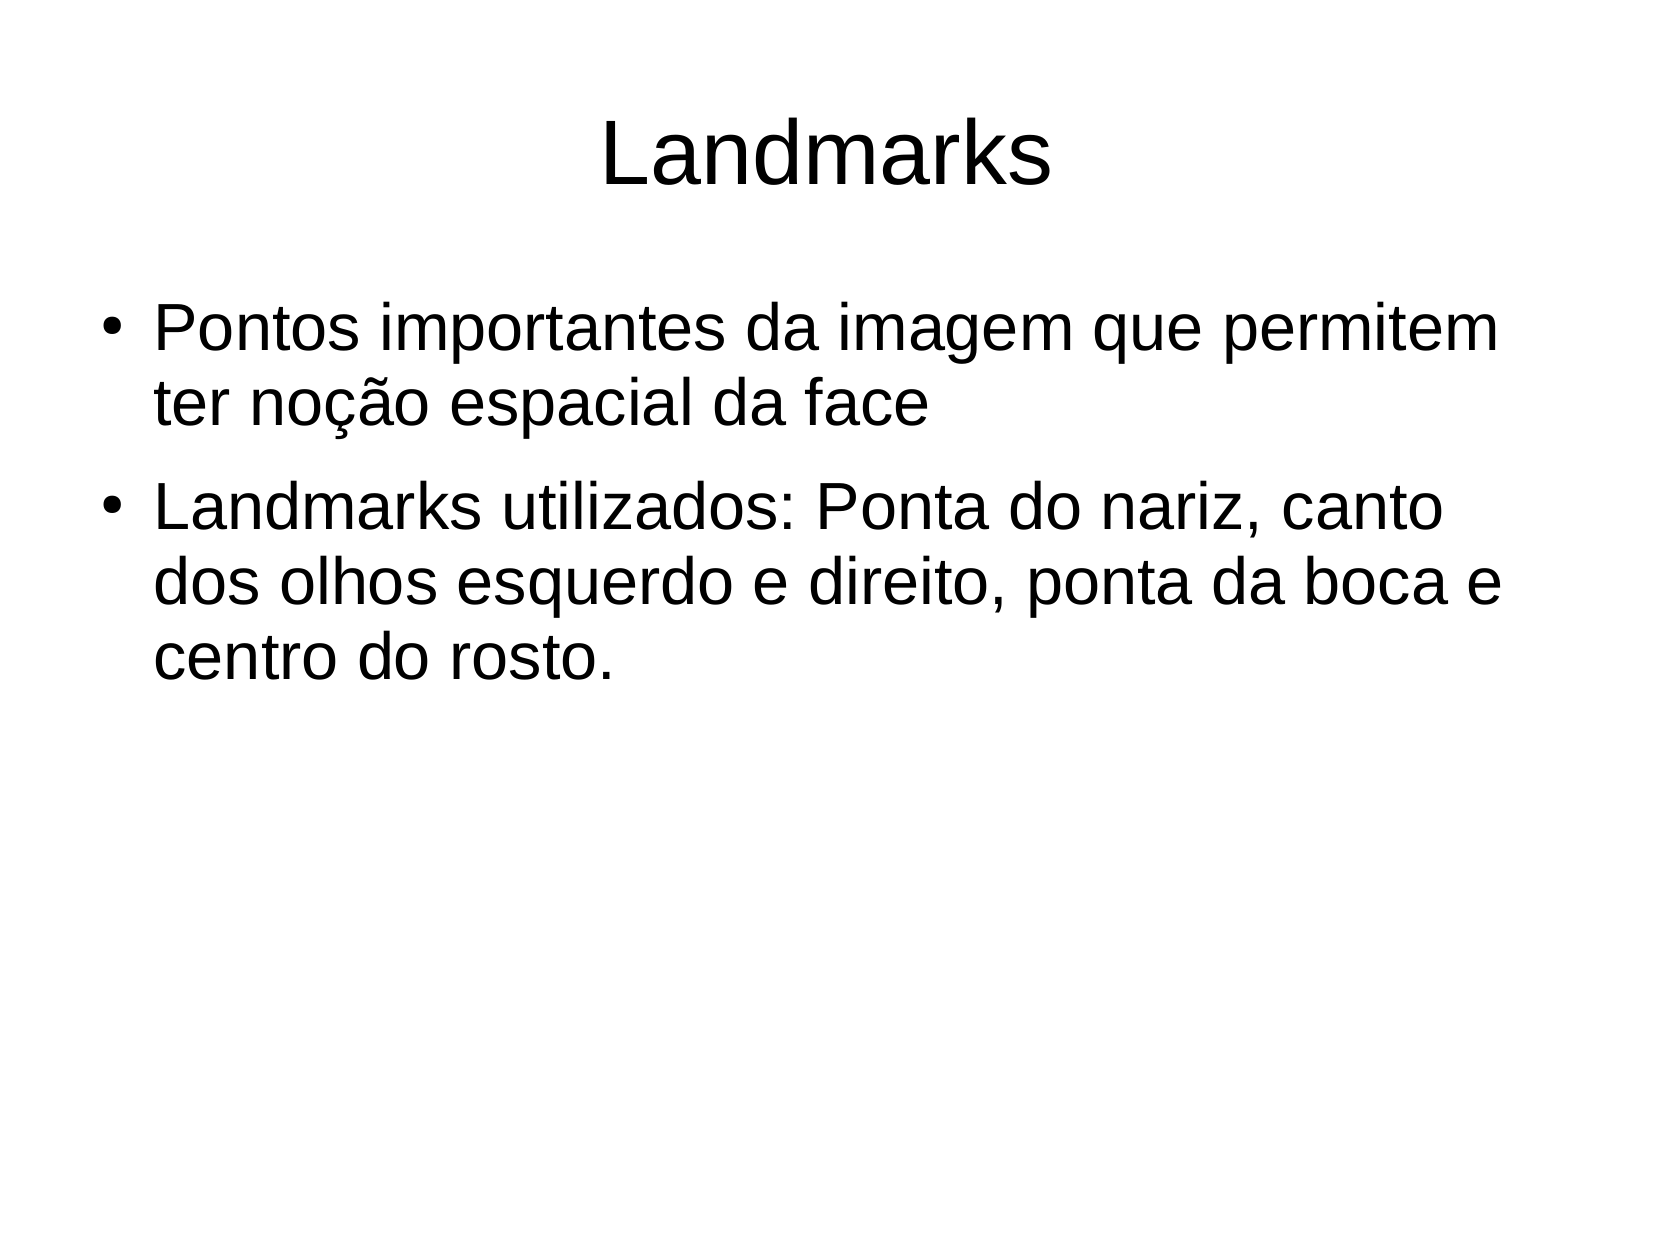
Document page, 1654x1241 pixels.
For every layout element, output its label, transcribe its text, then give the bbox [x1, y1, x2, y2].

title Landmarks [82, 49, 1571, 257]
list Pontos importantes da imagem que permitem ter noção espacial da face Landmarks utilizados: Ponta do nariz, canto dos olhos esquerdo e direito, ponta da boca e centro do rosto. [82, 290, 1571, 1010]
